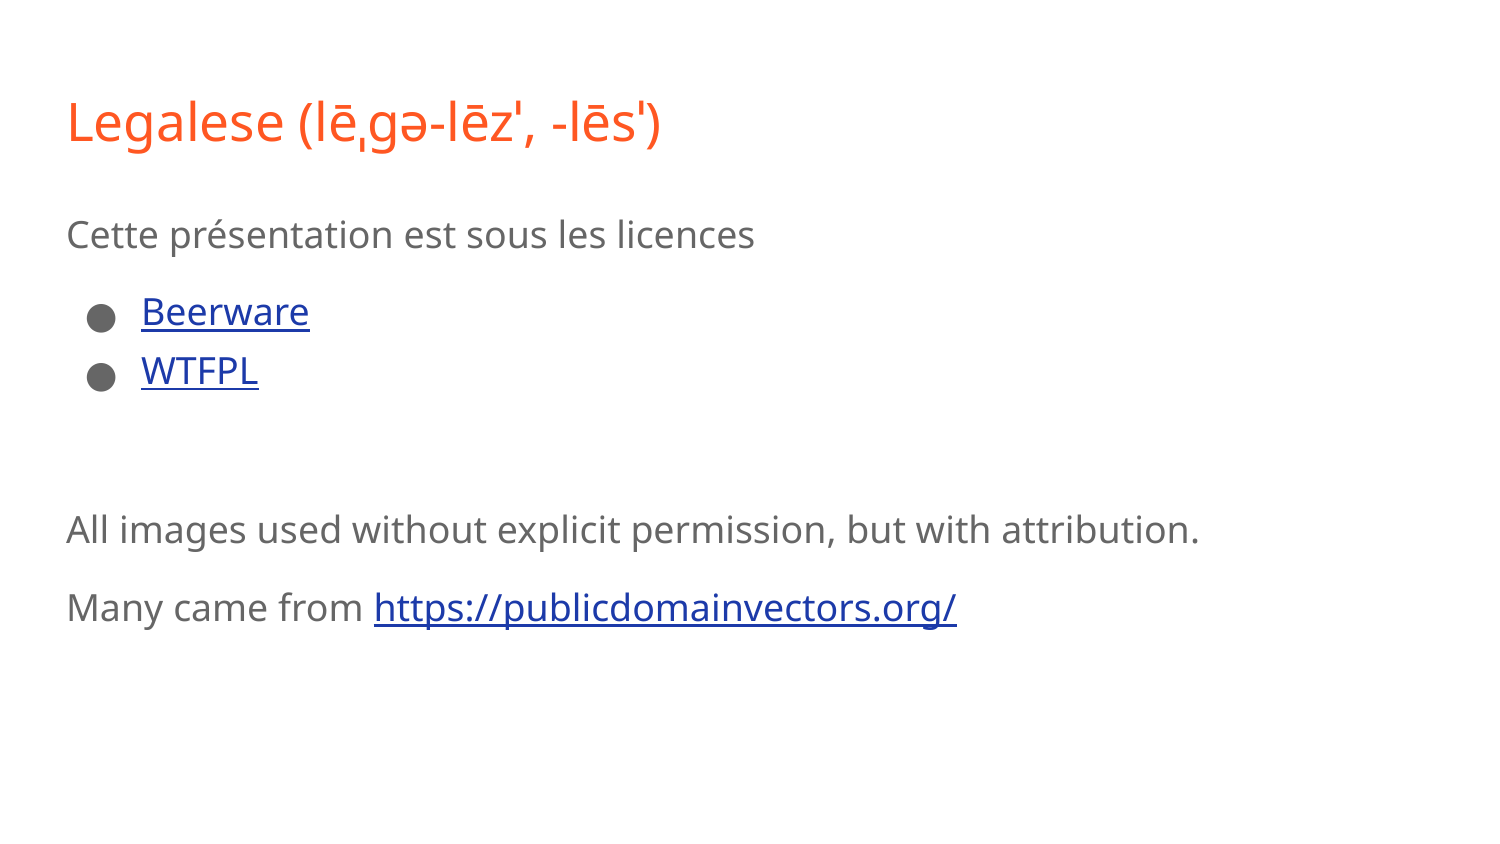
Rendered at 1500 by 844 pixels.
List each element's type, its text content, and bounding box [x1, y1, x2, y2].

list Cette présentation est sous les licences Beerware WTFPL All images used without explicit permission, but with attribution. Many came from https://publicdomainvectors.org/ [51, 189, 1449, 750]
title Legalese (lēˌgə-lēzˈ, -lēsˈ) [51, 72, 1449, 167]
